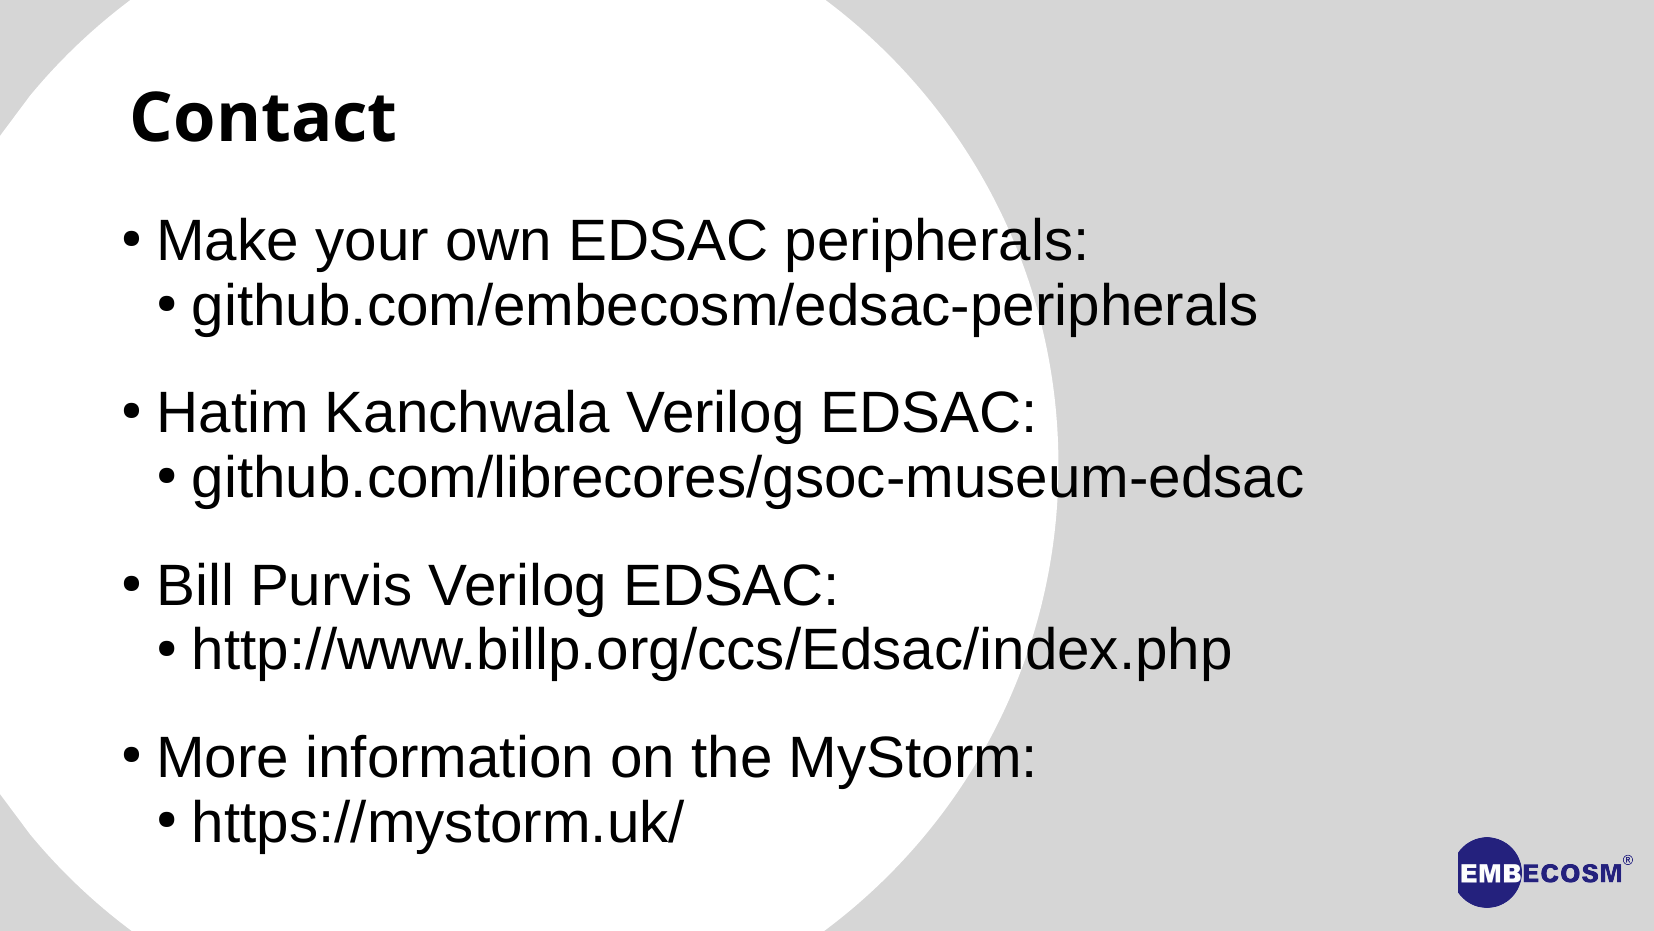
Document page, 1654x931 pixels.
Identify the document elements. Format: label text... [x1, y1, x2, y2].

title Contact [129, 37, 1571, 193]
picture [1458, 837, 1633, 908]
text_box Make your own EDSAC peripherals: github.com/embecosm/edsac-peripherals Hatim Kanchwala Verilog EDSAC: github.com/librecores/gsoc-museum-edsac Bill Purvis Verilog EDSAC: http://www.billp.org/ccs/Edsac/index.php More information on the MyStorm: https://mystorm.uk/ [106, 200, 1359, 862]
